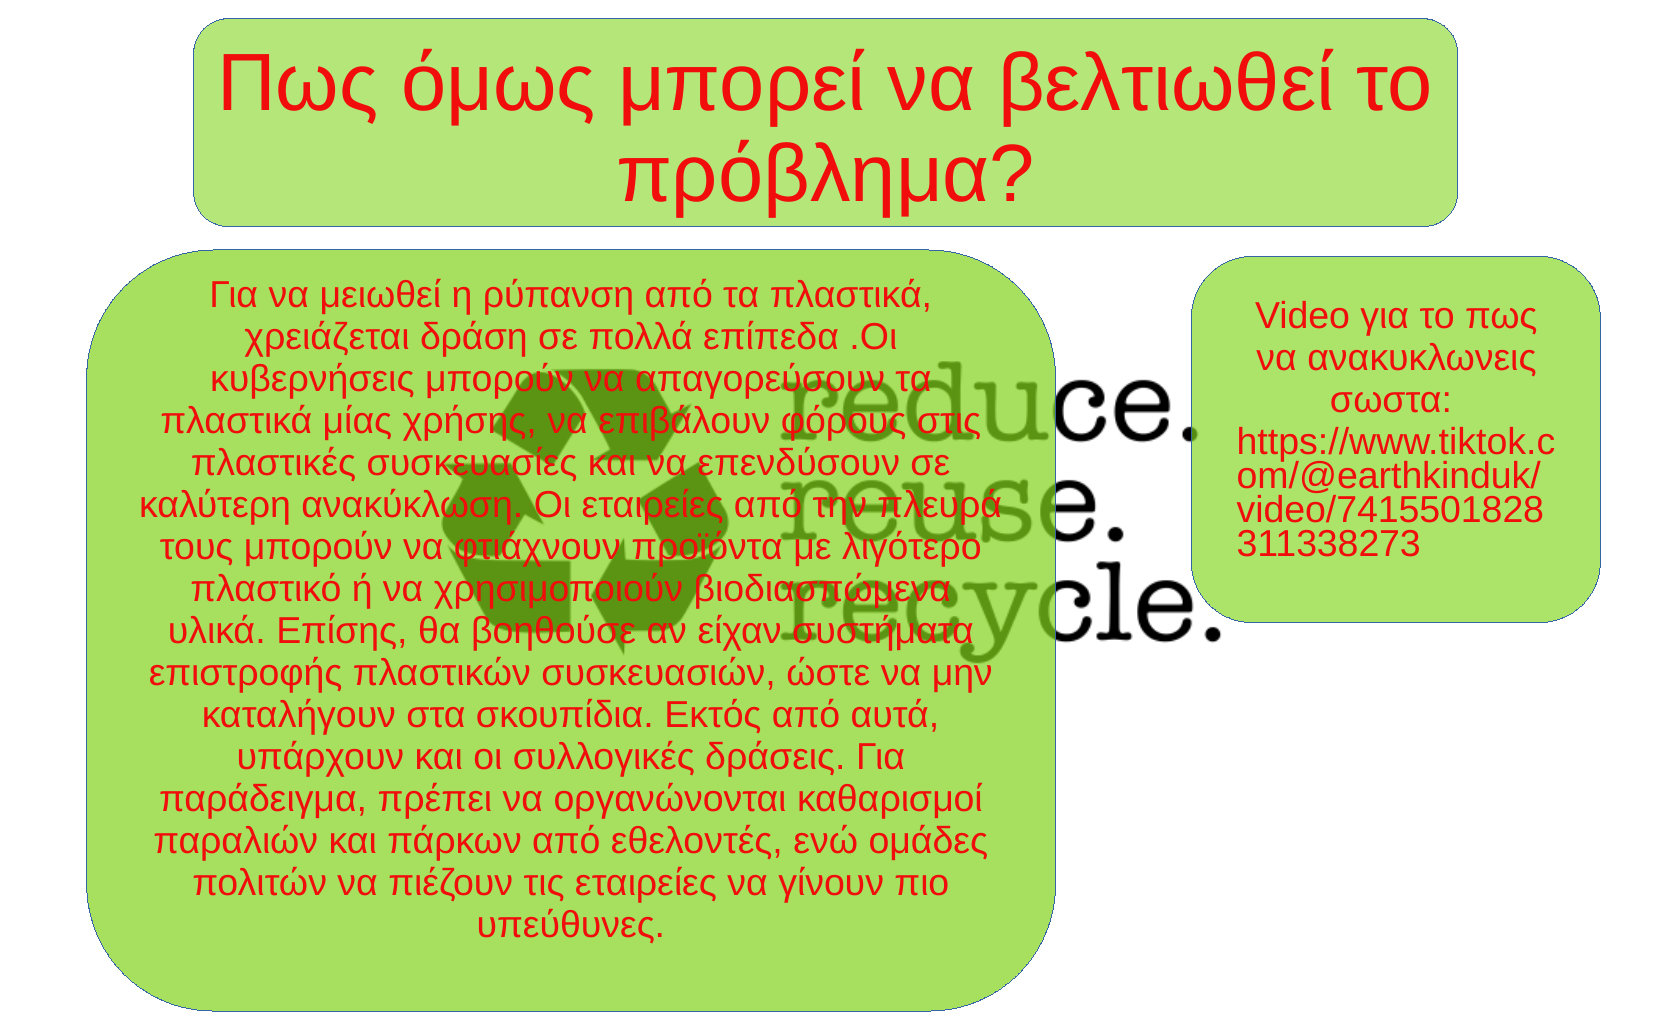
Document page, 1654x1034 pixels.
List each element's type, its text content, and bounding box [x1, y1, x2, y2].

text_box [198, 18, 1454, 36]
text_box Video για το πως να ανακυκλωνεις σωστα: https://www.tiktok.com/@earthkinduk/video/7415501828311338273 [1221, 286, 1571, 470]
text_box [1191, 256, 1601, 623]
text_box Για να μειωθεί η ρύπανση από τα πλαστικά, χρειάζεται δράση σε πολλά επίπεδα .Οι κυβερνήσεις μπορούν να απαγορεύσουν τα πλαστικά μίας χρήσης, να επιβάλουν φόρους στις πλαστικές συσκευασίες και να επενδύσουν σε καλύτερη ανακύκλωση. Οι εταιρείες από την πλευρά τους μπορούν να φτιάχνουν προϊόντα με λιγότερο πλαστικό ή να χρησιμοποιούν βιοδιασπώμενα υλικά. Επίσης, θα βοηθούσε αν είχαν συστήματα επιστροφής πλαστικών συσκευασιών, ώστε να μην καταλήγουν στα σκουπίδια. Εκτός από αυτά, υπάρχουν και οι συλλογικές δράσεις. Για παράδειγμα, πρέπει να οργανώνονται καθαρισμοί παραλιών και πάρκων από εθελοντές, ενώ ομάδες πολιτών να πιέζουν τις εταιρείες να γίνουν πιο υπεύθυνες. [86, 249, 1056, 1012]
picture [1055, 360, 1222, 665]
title Πως όμως μπορεί να βελτιωθεί το πρόβλημα? [193, 36, 1458, 219]
text_box [206, 219, 1445, 227]
